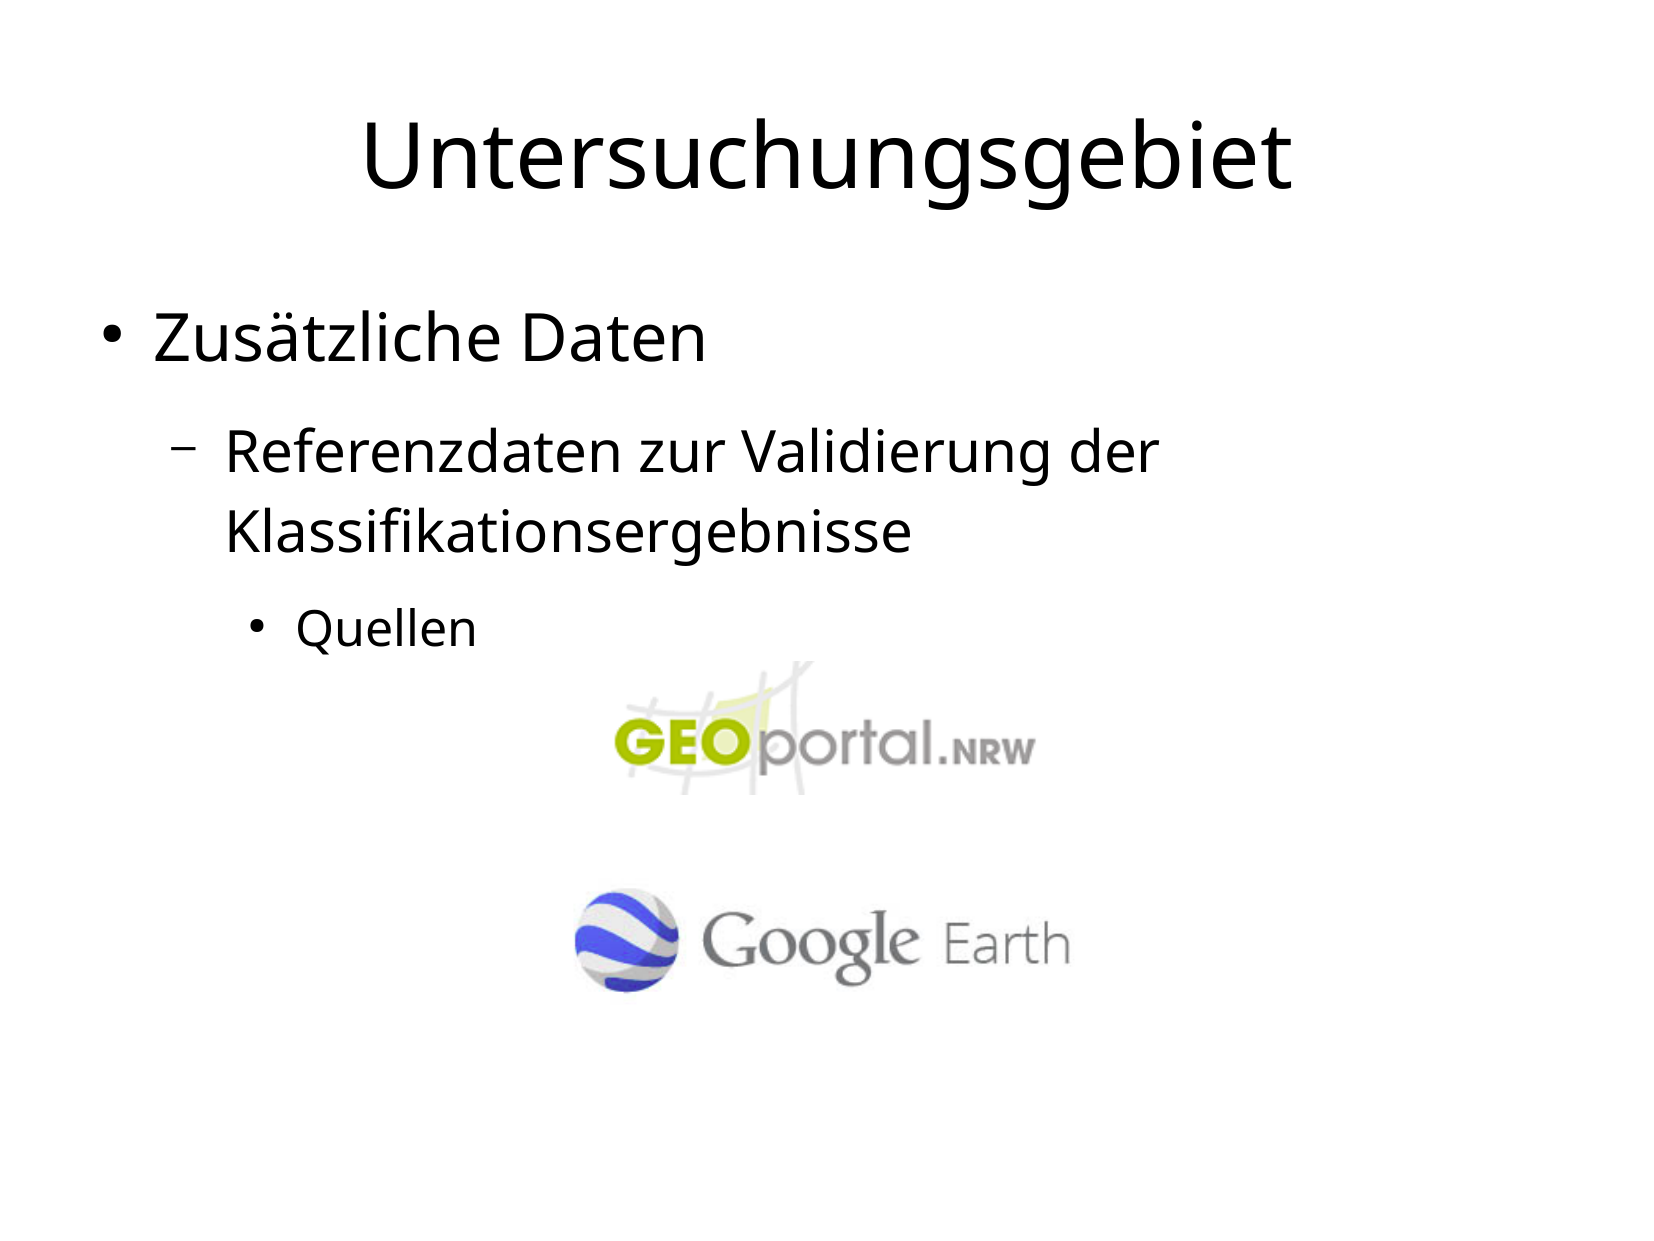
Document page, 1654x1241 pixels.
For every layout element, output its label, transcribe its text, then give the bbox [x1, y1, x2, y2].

title Untersuchungsgebiet [82, 49, 1571, 257]
picture [578, 661, 1040, 795]
picture [361, 804, 1300, 1075]
list Zusätzliche Daten Referenzdaten zur Validierung der Klassifikationsergebnisse Quellen [82, 290, 1571, 1010]
